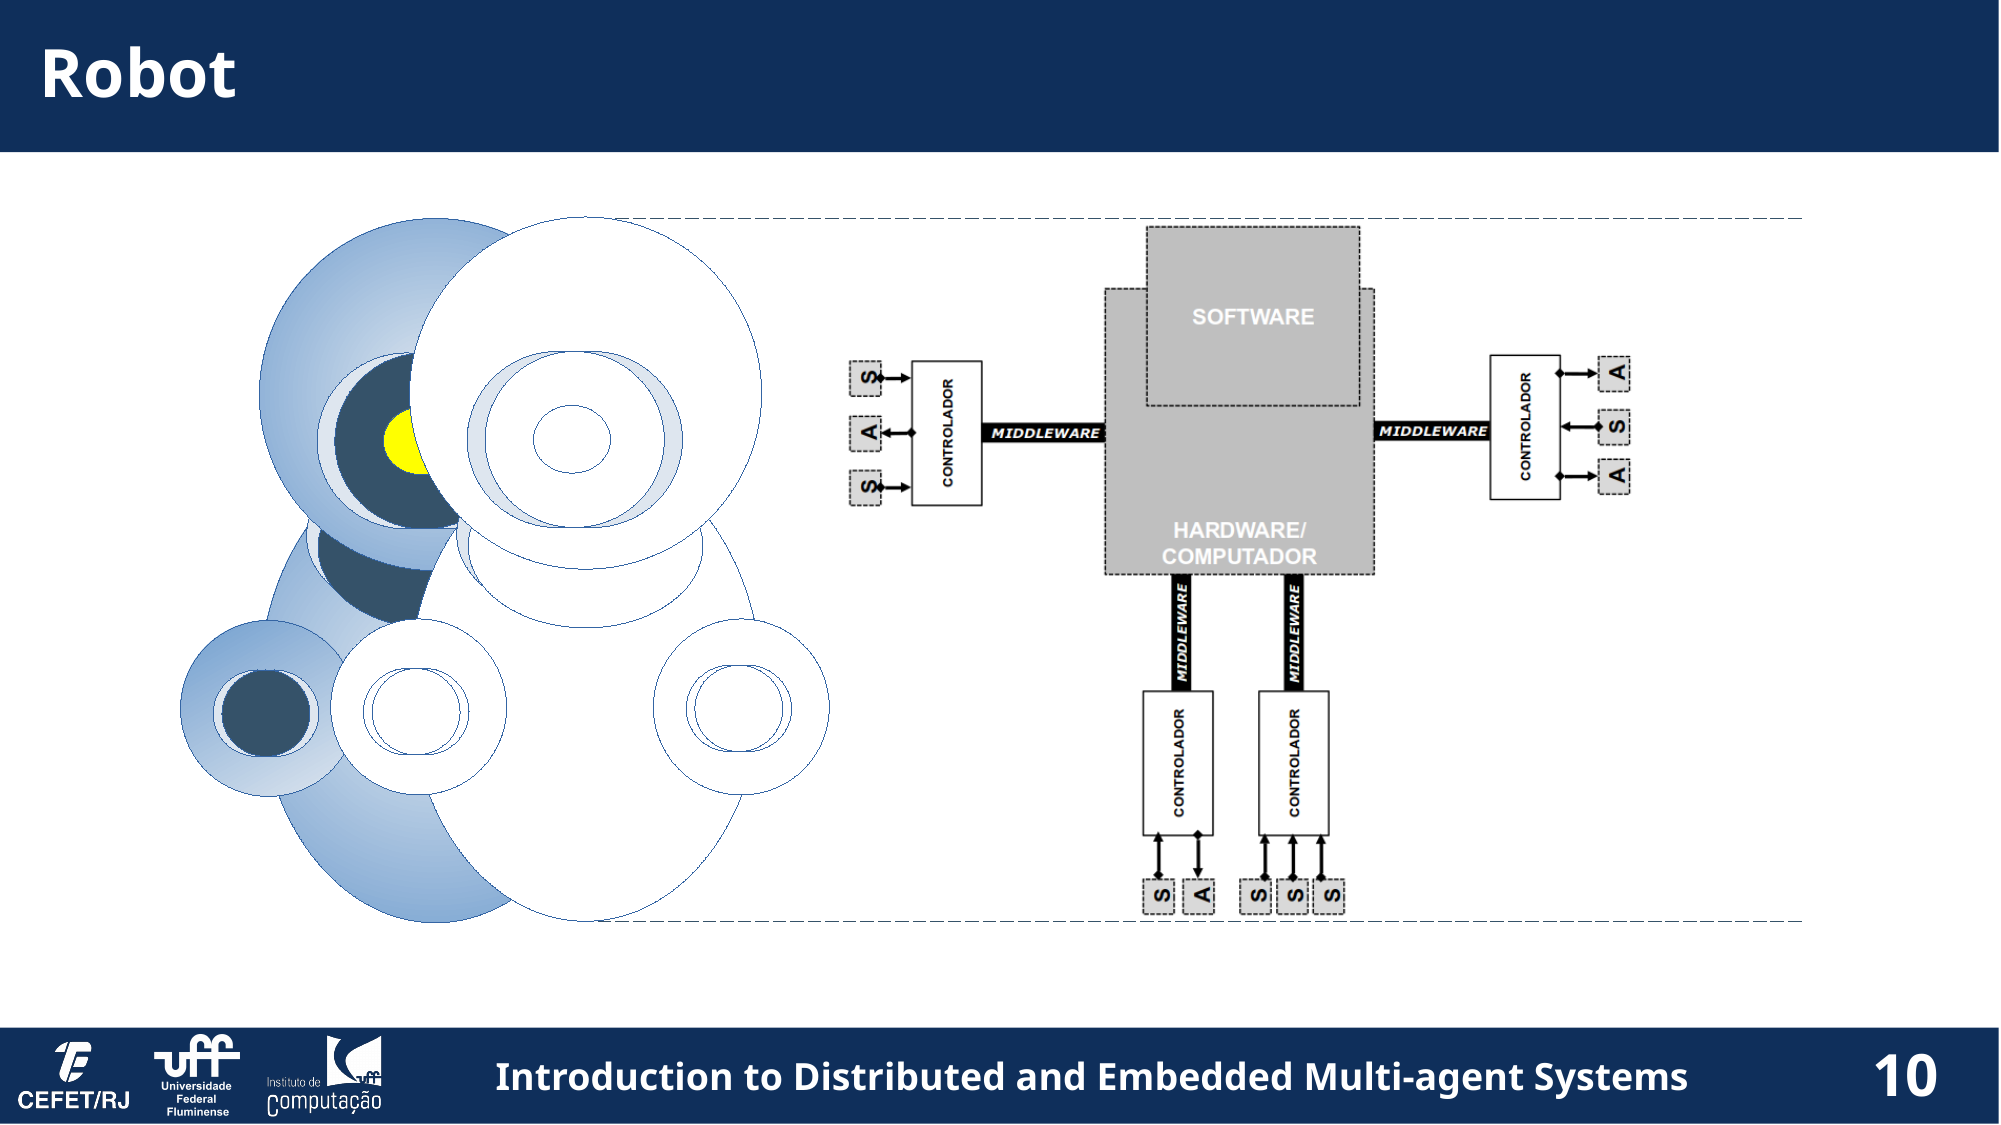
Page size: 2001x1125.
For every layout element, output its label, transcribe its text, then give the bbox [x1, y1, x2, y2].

picture [265, 1033, 383, 1117]
picture [153, 1033, 241, 1121]
picture [18, 1021, 129, 1125]
picture [838, 191, 1648, 930]
text_box [180, 216, 830, 923]
text_box Robot [25, 23, 1999, 119]
